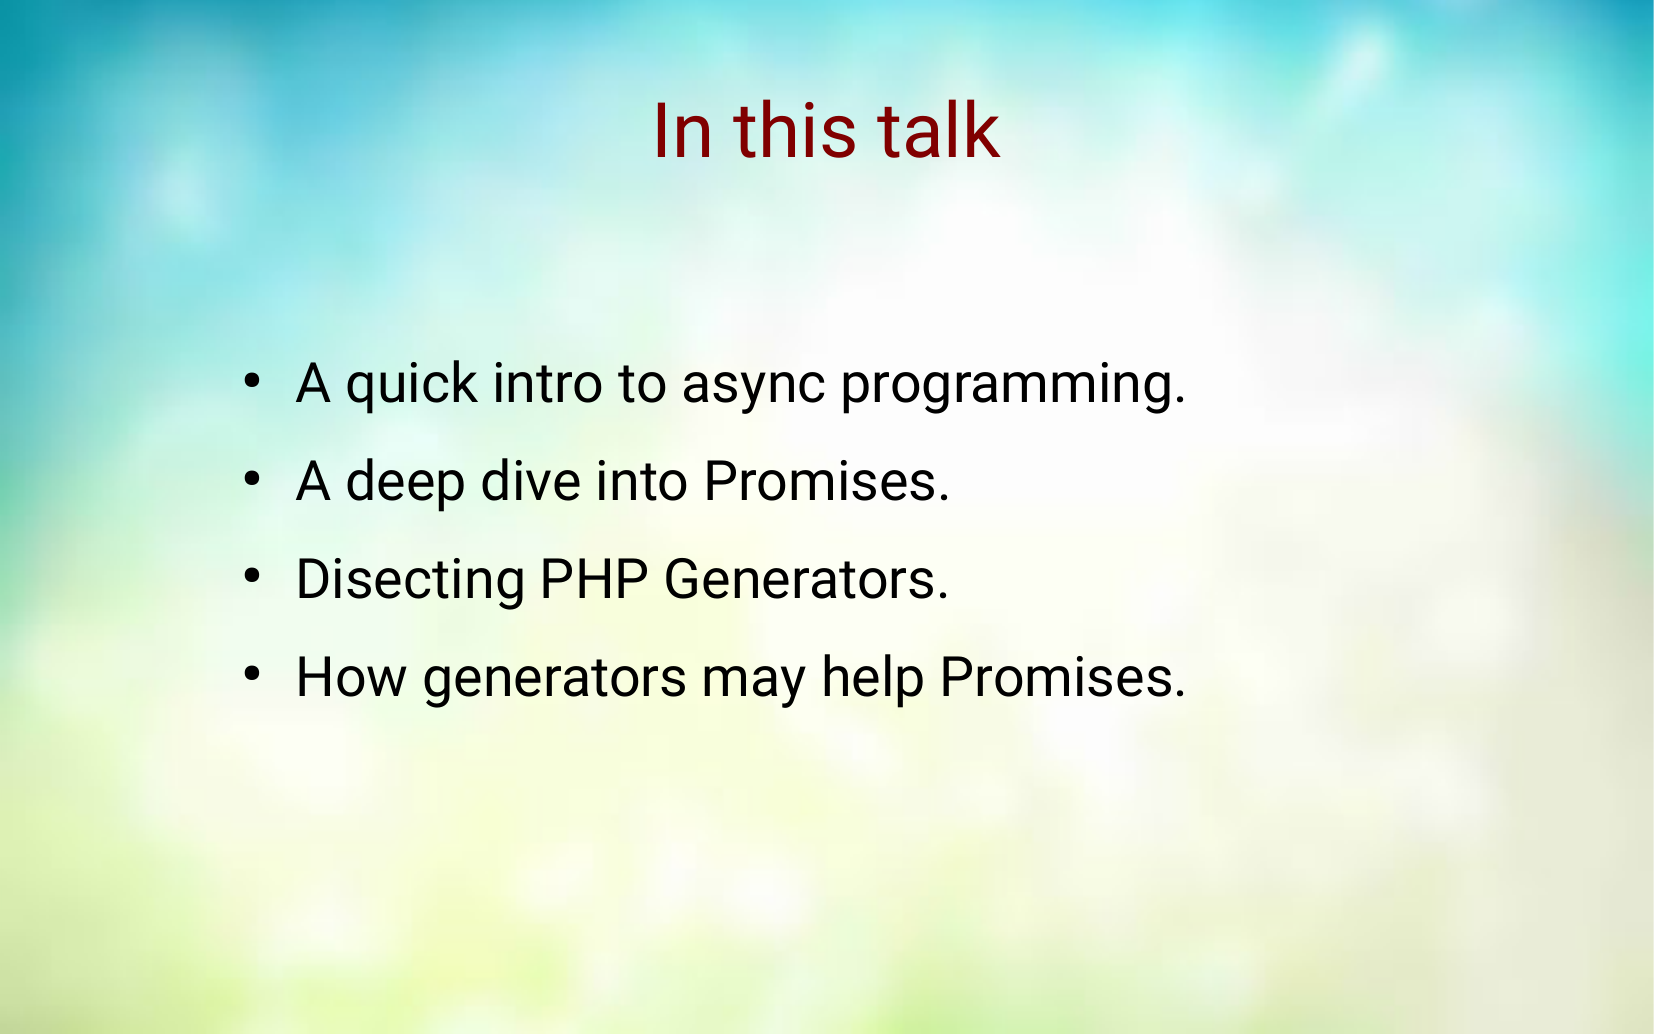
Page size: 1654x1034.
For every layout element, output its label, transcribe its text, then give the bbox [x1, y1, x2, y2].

picture [0, 0, 1654, 1034]
list A quick intro to async programming. A deep dive into Promises. Disecting PHP Generators. How generators may help Promises. [224, 344, 1430, 723]
title In this talk [82, 41, 1571, 214]
